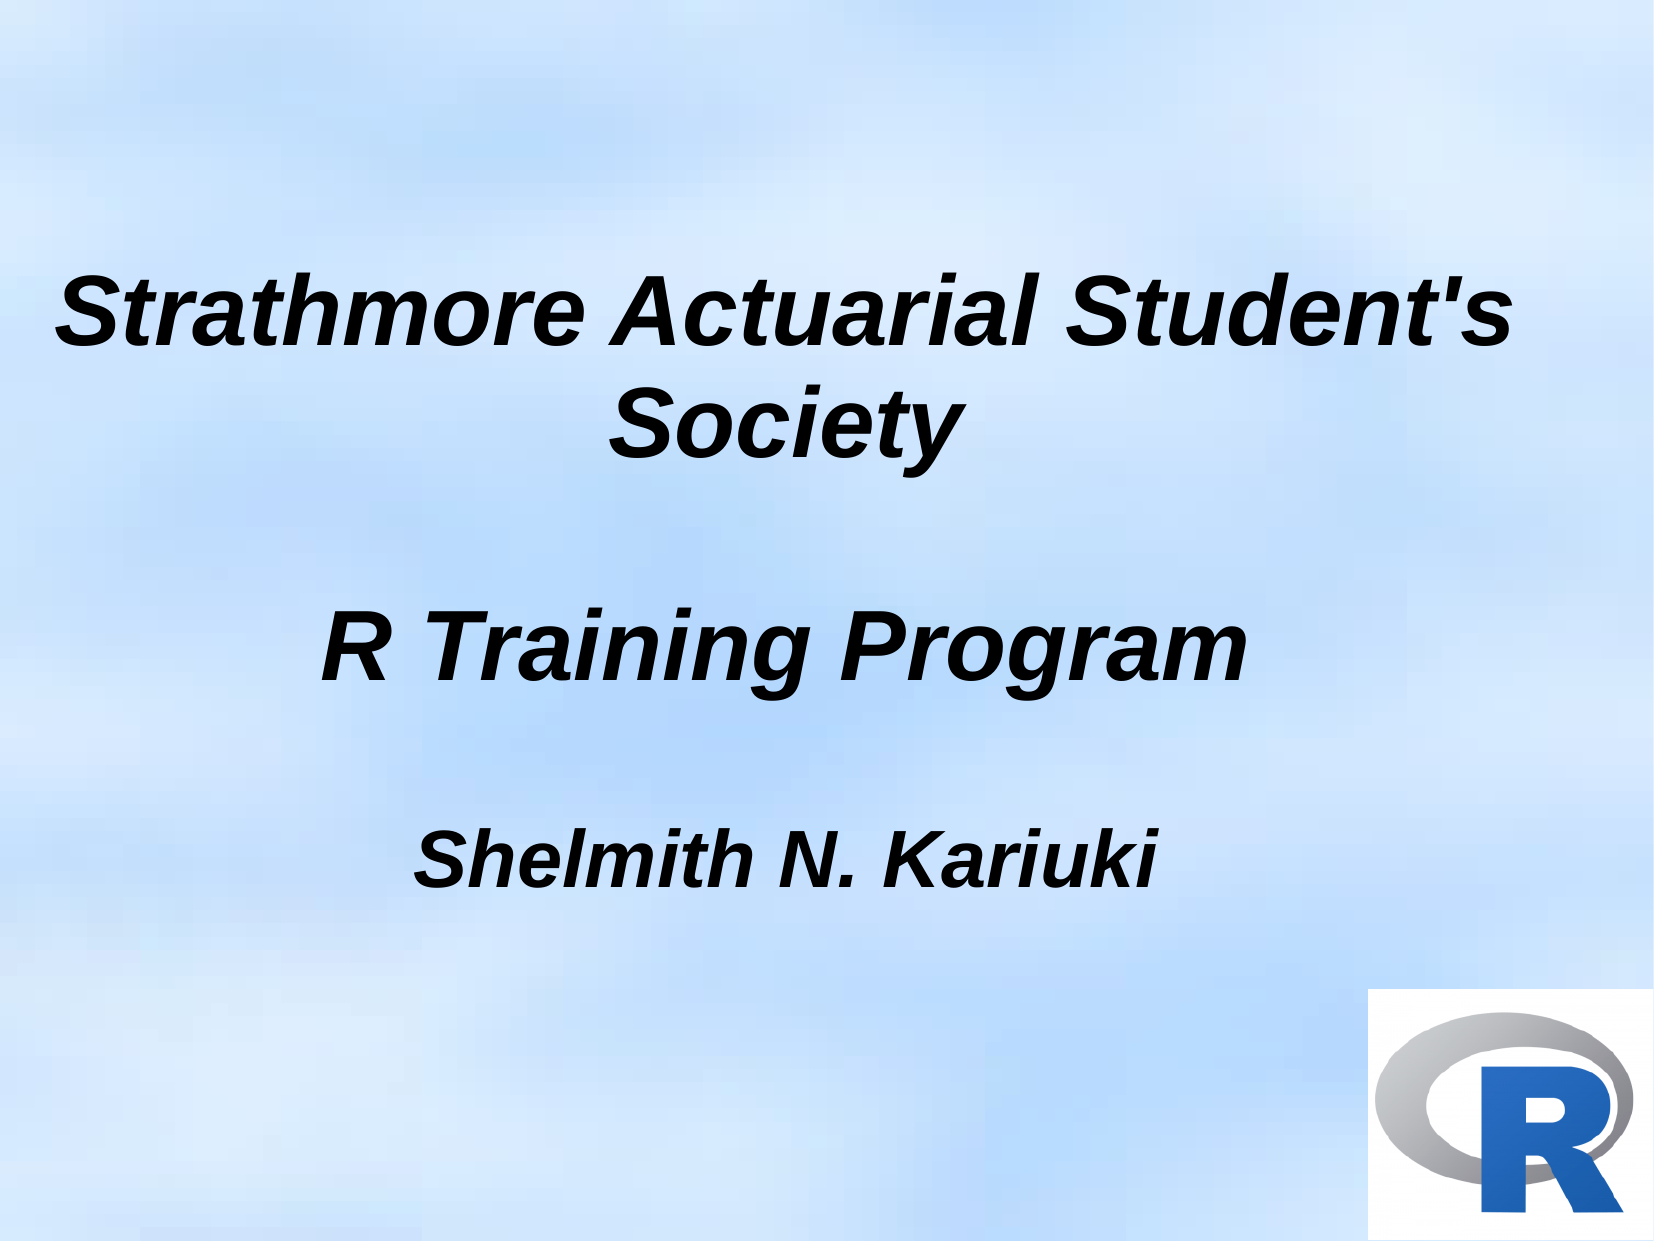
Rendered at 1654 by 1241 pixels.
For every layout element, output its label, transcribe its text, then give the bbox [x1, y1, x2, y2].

title Strathmore Actuarial Student's Society R Training Program Shelmith N. Kariuki [41, 189, 1530, 1061]
picture [0, 0, 1654, 1241]
